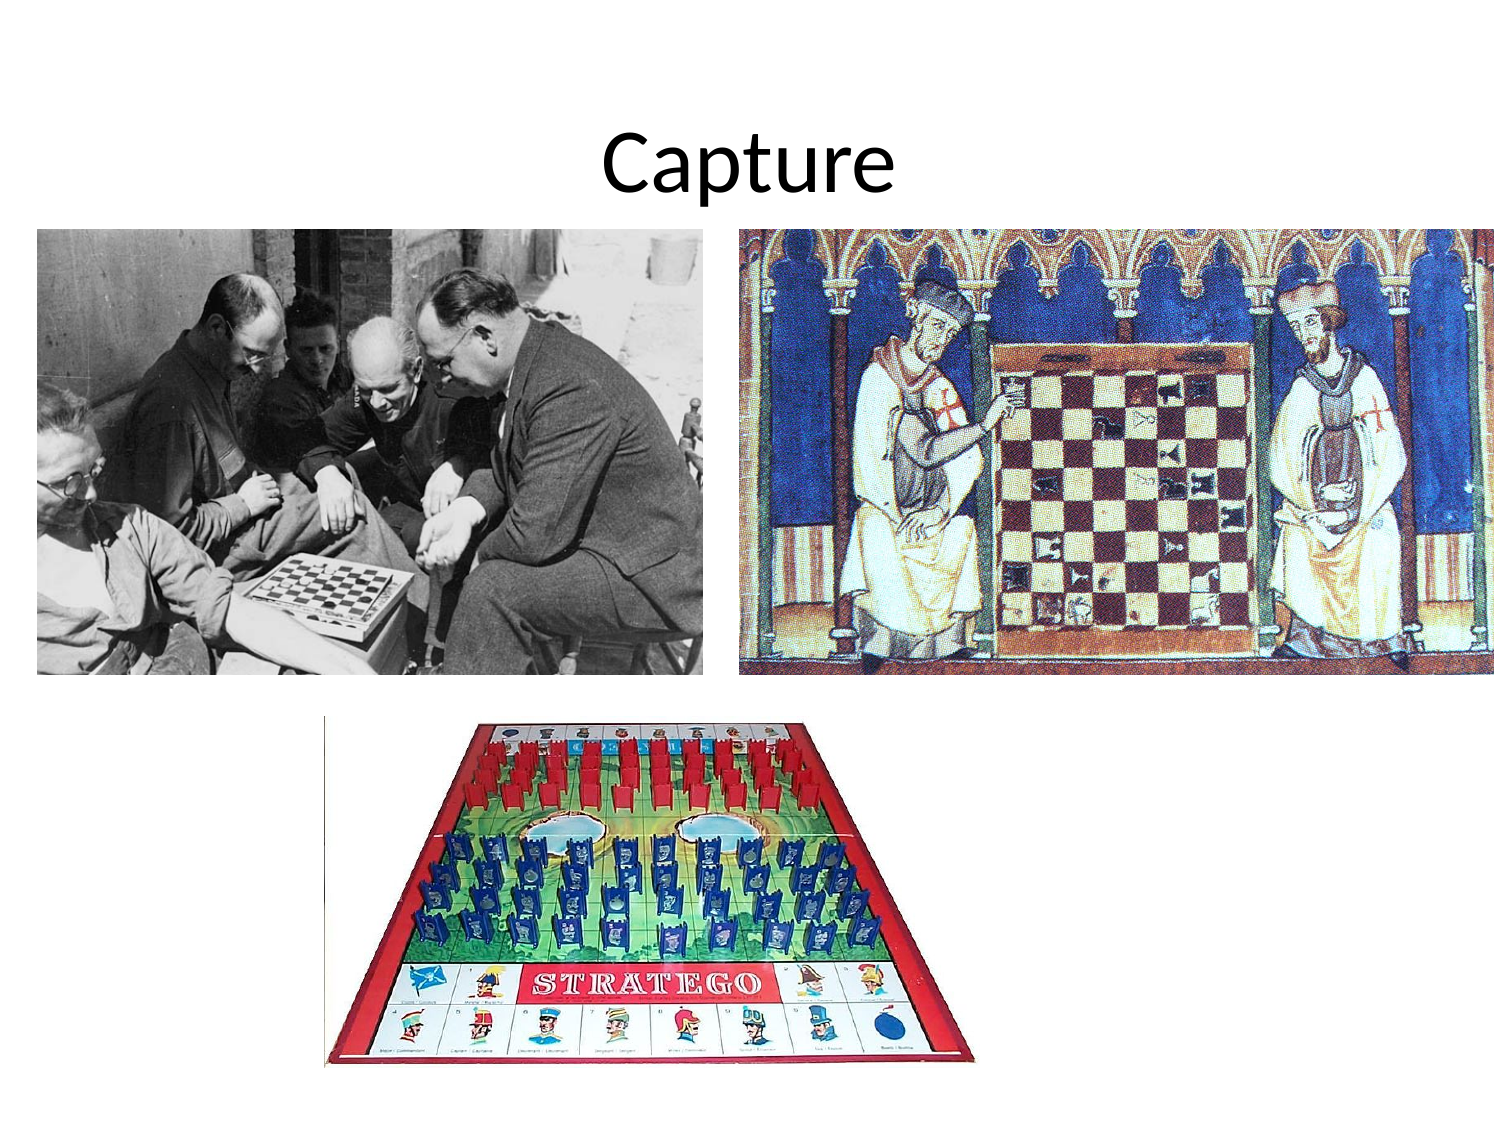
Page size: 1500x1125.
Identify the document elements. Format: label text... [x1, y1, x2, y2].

picture [37, 229, 703, 675]
picture [739, 229, 1494, 675]
title Capture [75, 62, 1425, 250]
picture [324, 716, 980, 1068]
